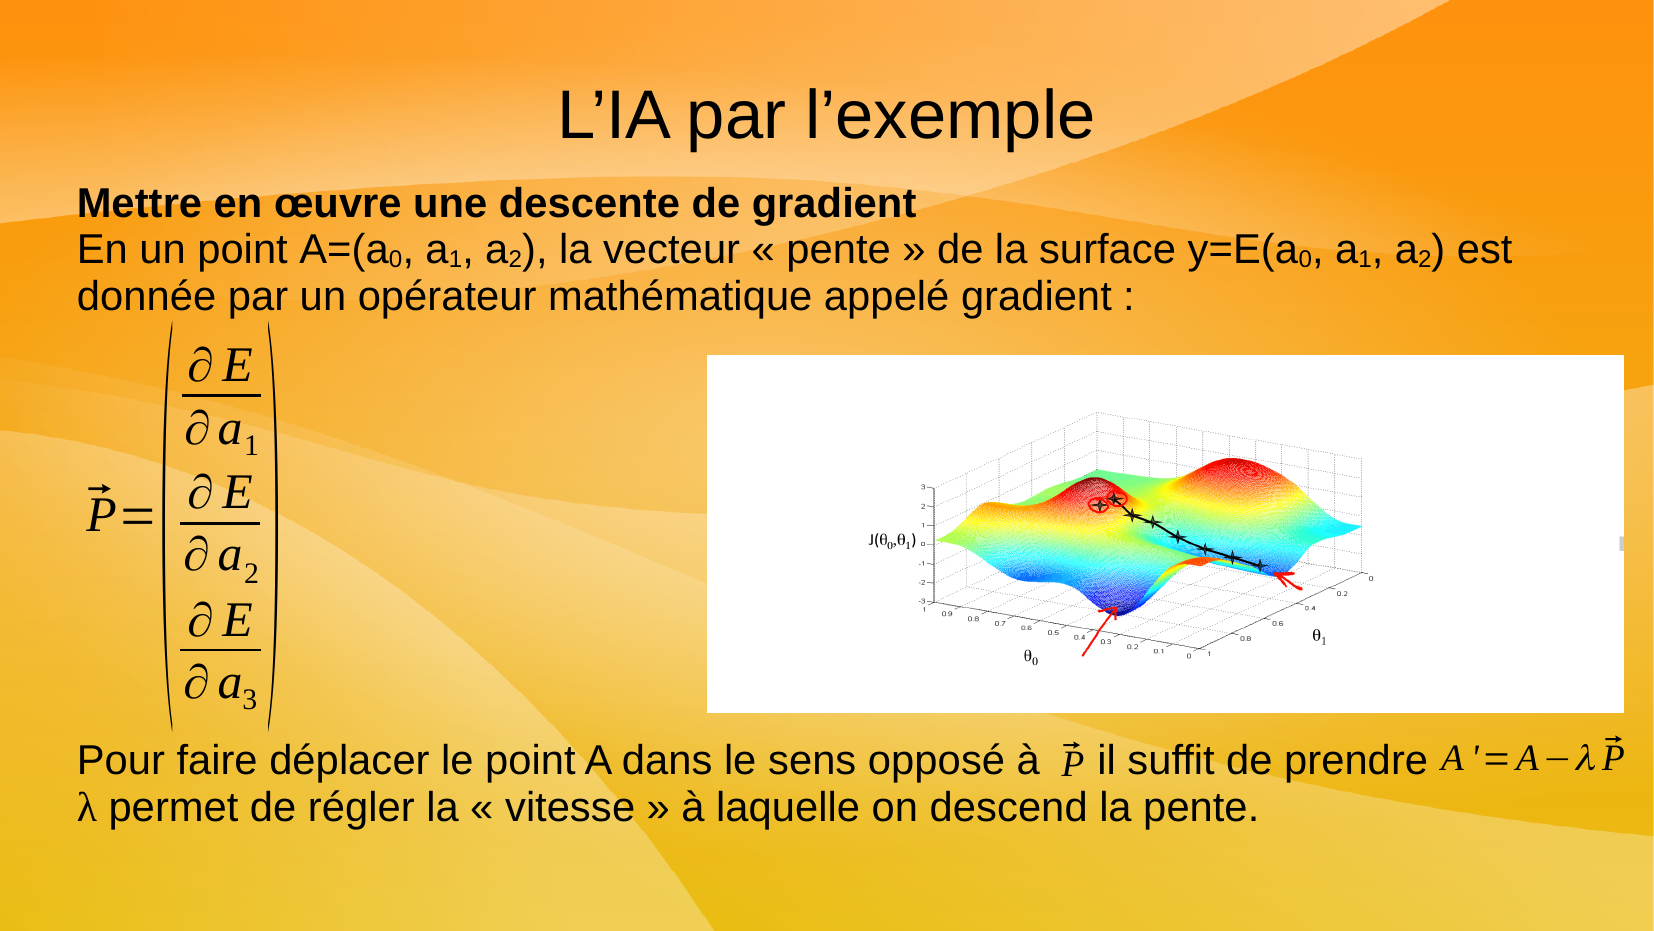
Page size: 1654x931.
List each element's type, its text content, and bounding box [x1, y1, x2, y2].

chart [1053, 738, 1092, 785]
title L’IA par l’exemple [82, 37, 1571, 193]
picture [0, 0, 1654, 931]
chart [1431, 733, 1633, 779]
chart [76, 317, 289, 736]
subtitle Mettre en œuvre une descente de gradient En un point A=(a0, a1, a2), la vecteur « pente » de la surface y=E(a0, a1, a2) est donnée par un opérateur mathématique appelé gradient : Pour faire déplacer le point A dans le sens opposé à il suffit de prendre λ permet de régler la « vitesse » à laquelle on descend la pente. [76, 179, 1565, 928]
